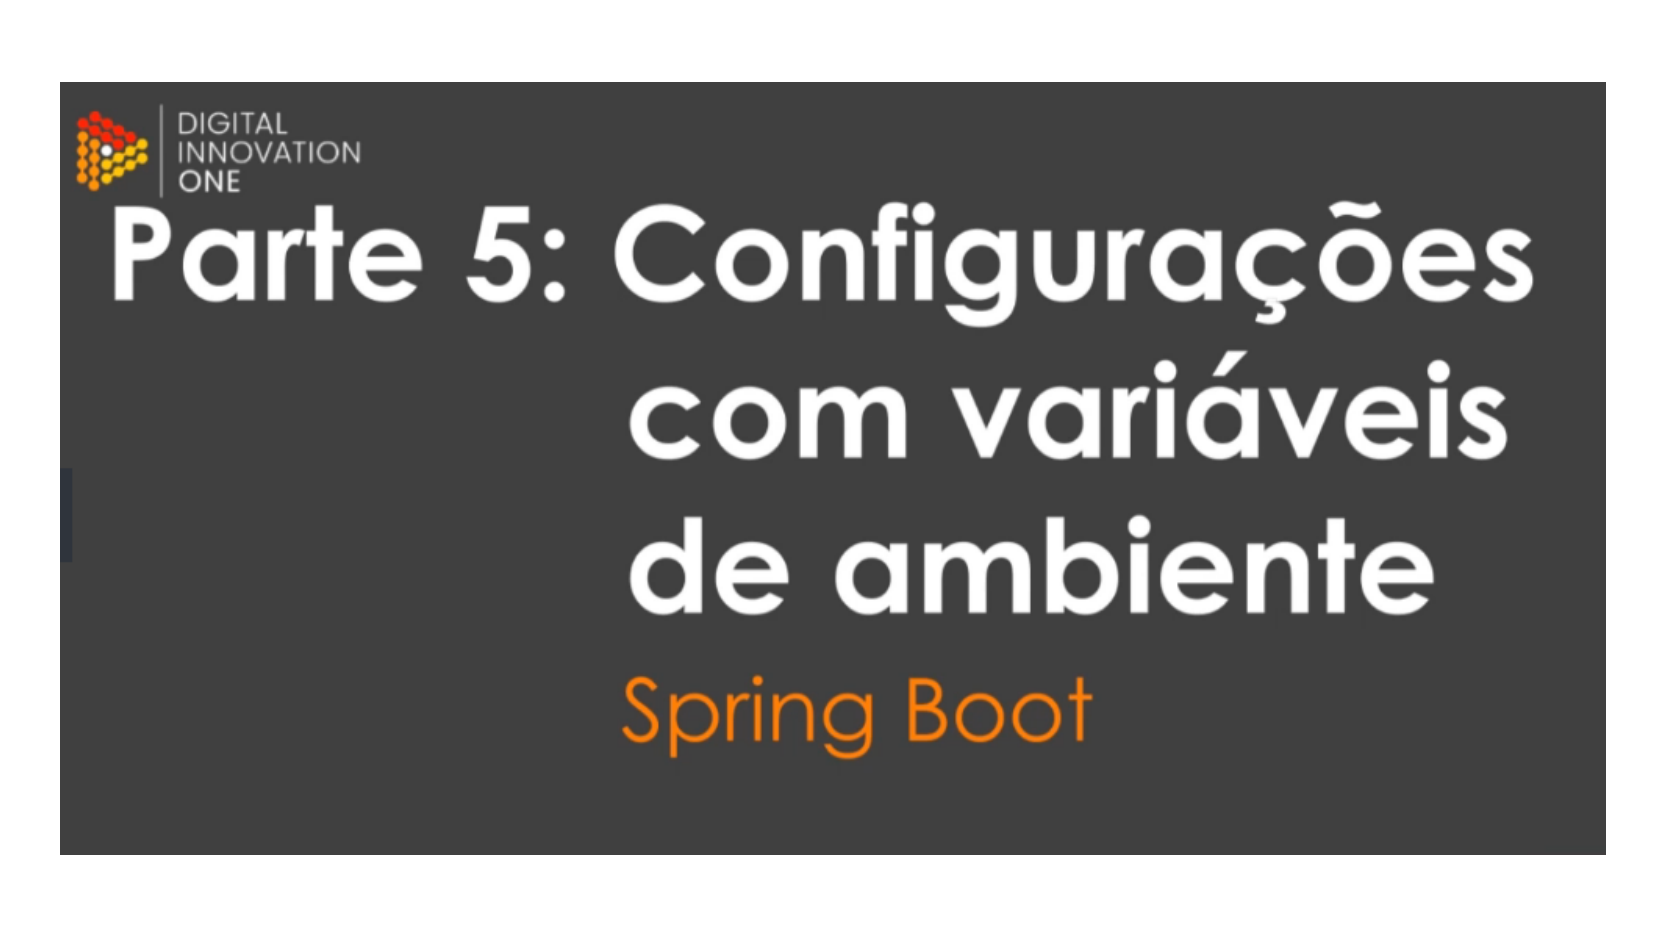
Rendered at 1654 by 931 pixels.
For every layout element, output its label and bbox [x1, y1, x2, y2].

picture [60, 82, 1606, 855]
